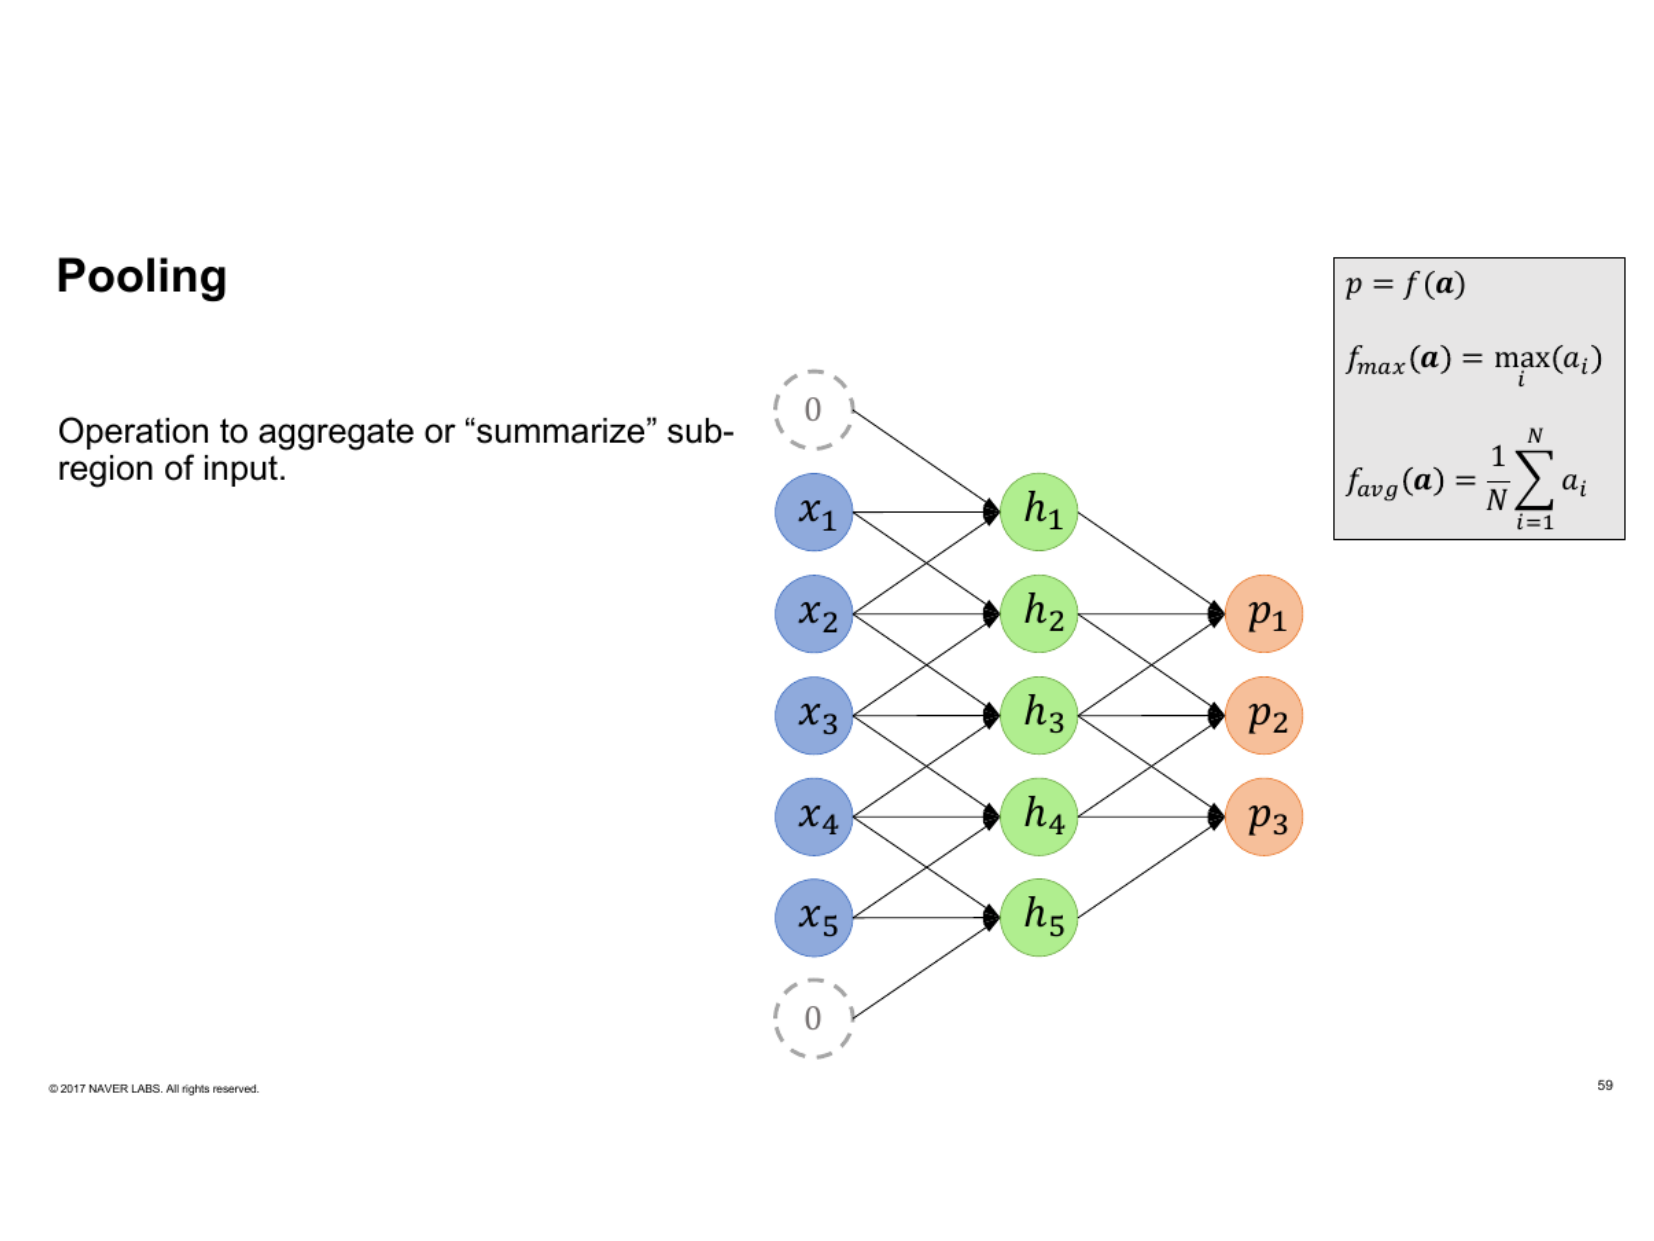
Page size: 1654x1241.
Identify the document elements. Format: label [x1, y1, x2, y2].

picture [2, 212, 1654, 1130]
